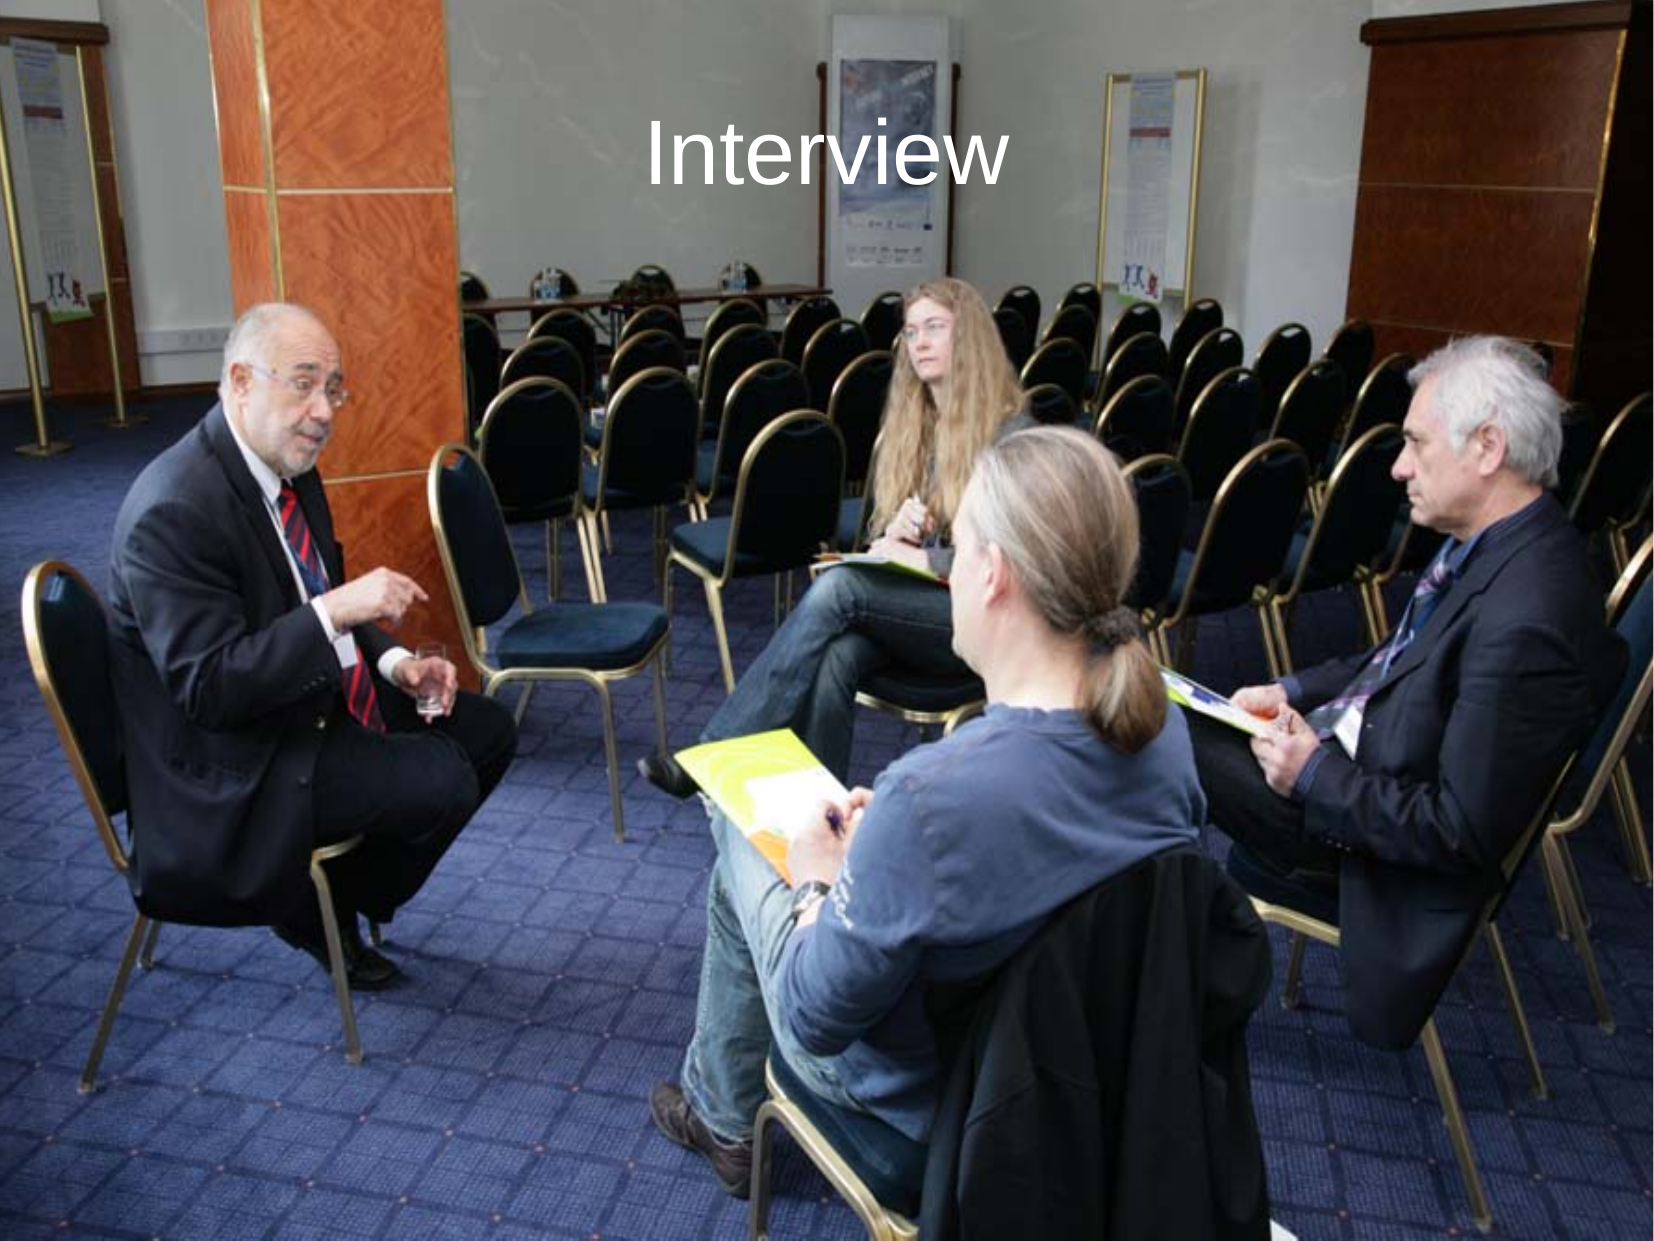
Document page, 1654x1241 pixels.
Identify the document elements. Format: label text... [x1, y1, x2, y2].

picture [0, 0, 1654, 1241]
title Interview [82, 49, 1571, 257]
